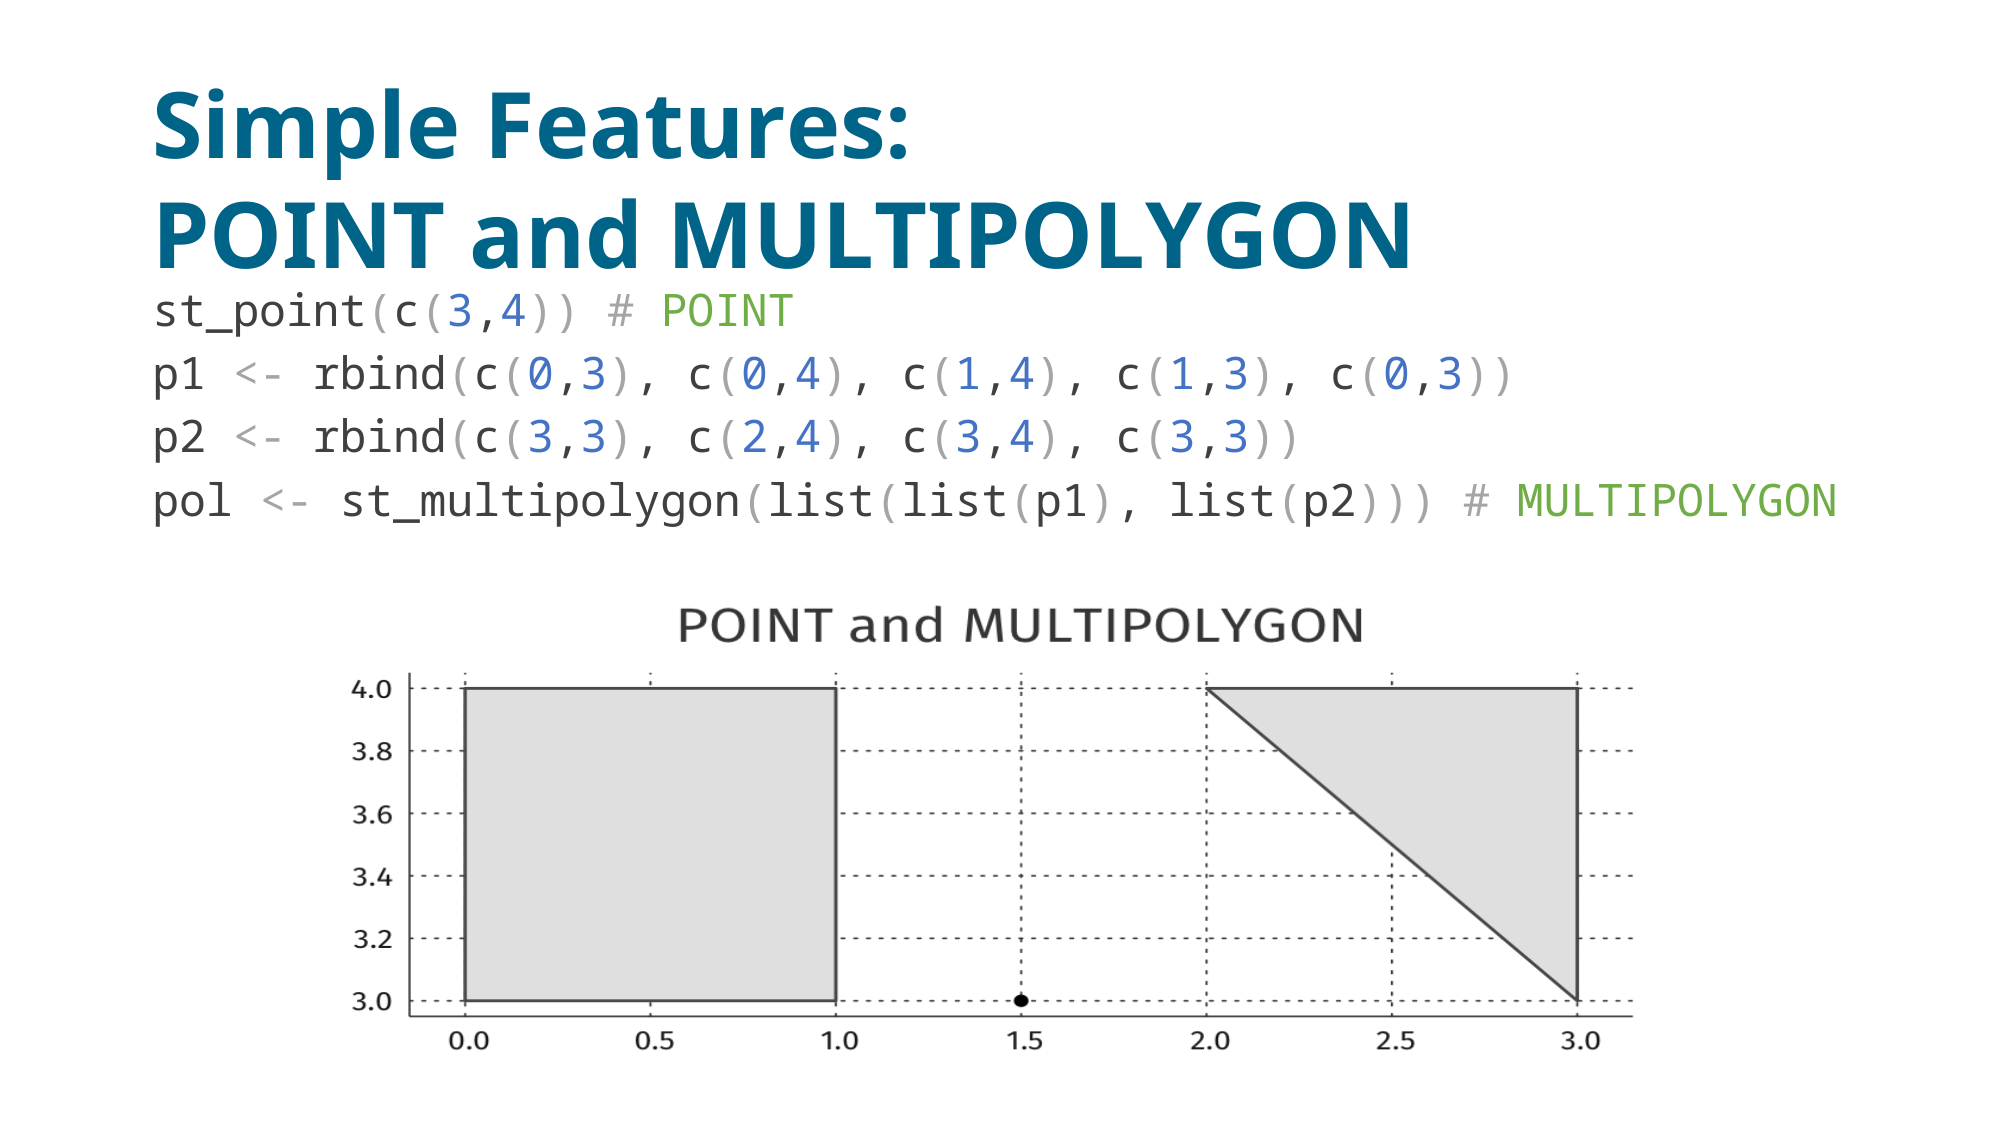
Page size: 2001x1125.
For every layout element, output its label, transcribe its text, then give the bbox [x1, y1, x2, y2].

title Simple Features: POINT and MULTIPOLYGON [137, 59, 1863, 278]
text_box st_point(c(3,4)) # POINT p1 <- rbind(c(0,3), c(0,4), c(1,4), c(1,3), c(0,3)) p2 <- rbind(c(3,3), c(2,4), c(3,4), c(3,3)) pol <- st_multipolygon(list(list(p1), list(p2))) # MULTIPOLYGON [137, 284, 1863, 540]
picture [306, 535, 1678, 1121]
